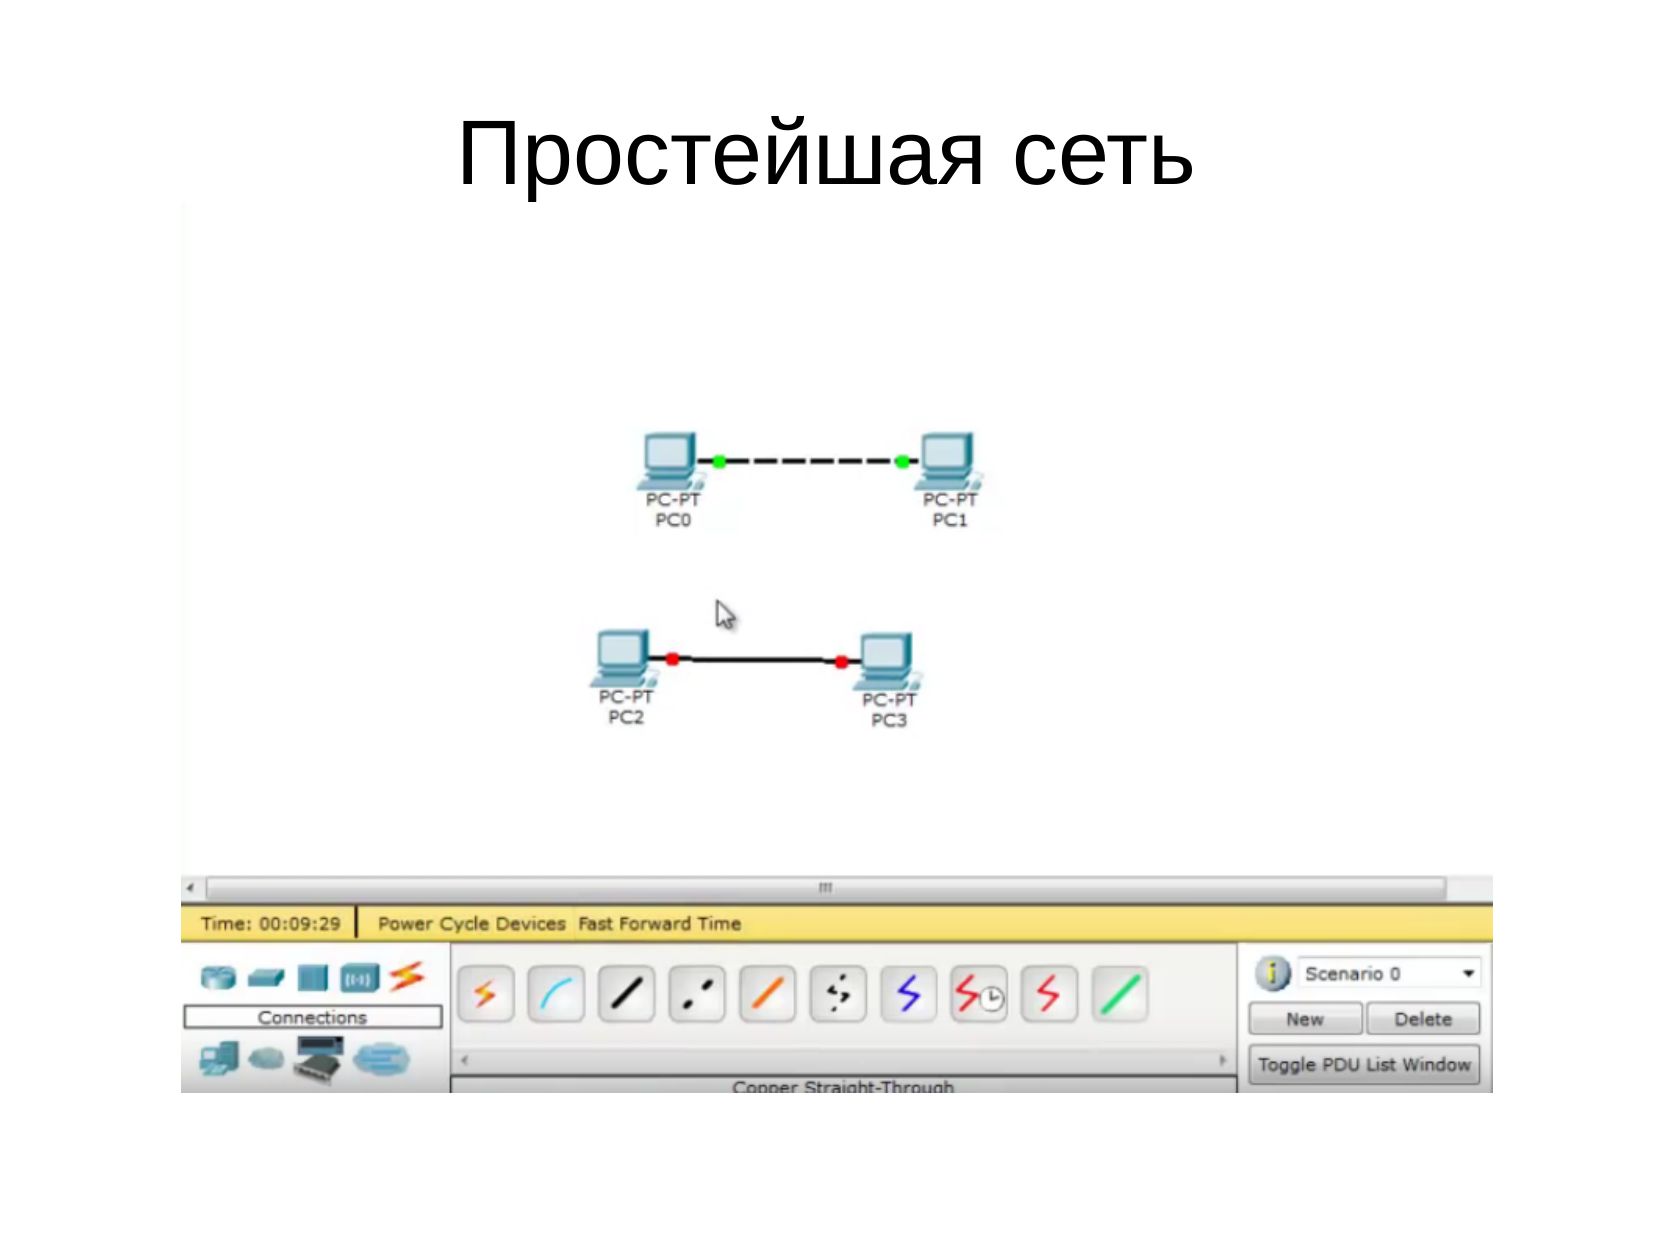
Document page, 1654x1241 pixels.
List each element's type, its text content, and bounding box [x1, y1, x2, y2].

title Простейшая сеть [82, 49, 1571, 257]
picture [181, 202, 1493, 1093]
